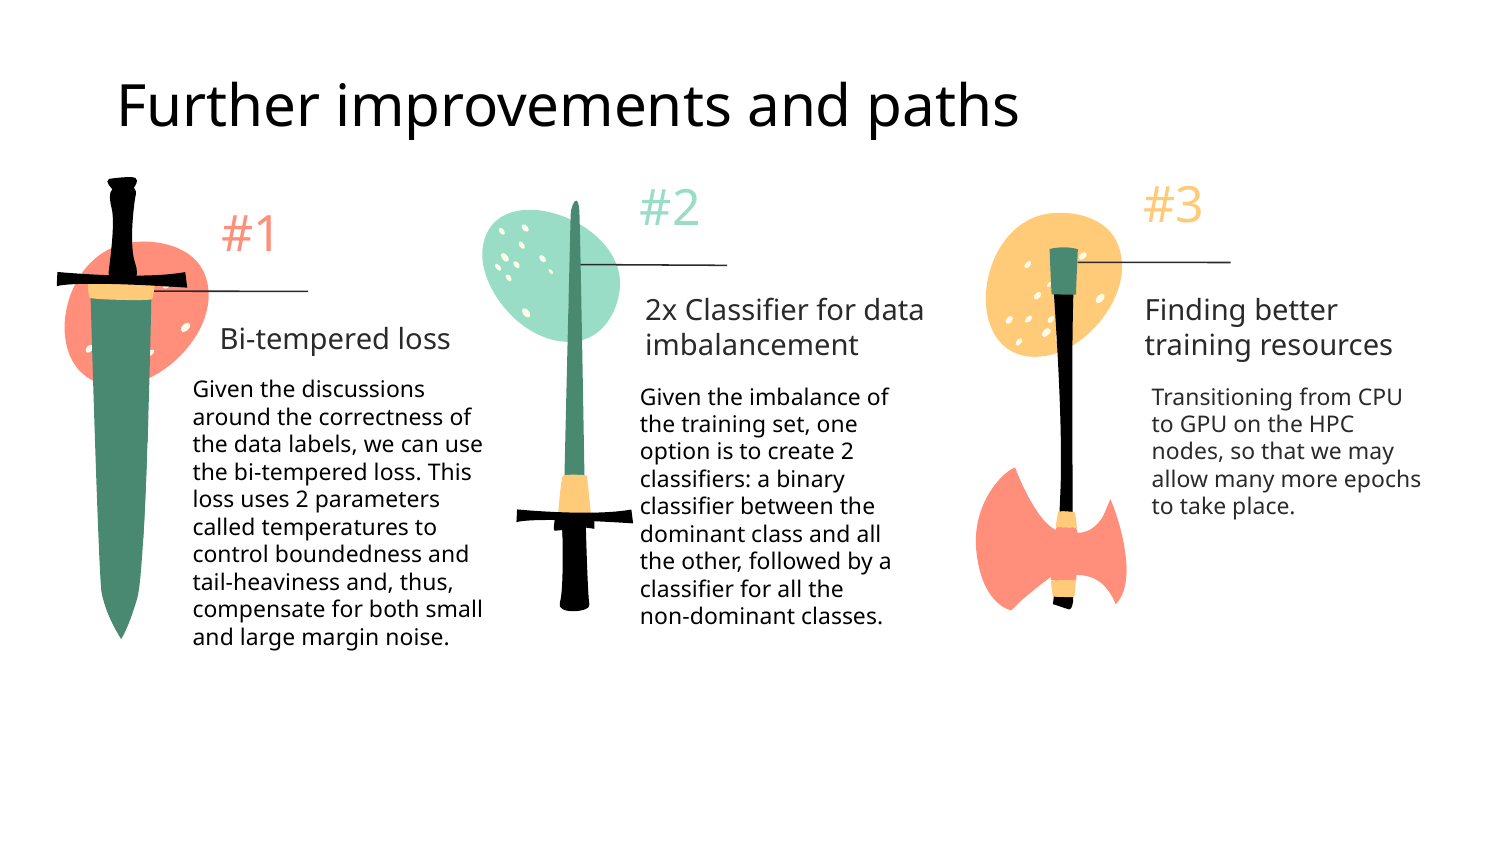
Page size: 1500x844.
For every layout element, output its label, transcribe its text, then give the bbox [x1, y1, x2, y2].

text_box [56, 178, 209, 640]
text_box #3 [1128, 177, 1269, 228]
text_box 2x Classifier for data imbalancement [630, 276, 980, 373]
text_box #1 [206, 203, 391, 260]
text_box Given the discussions around the correctness of the data labels, we can use the bi-tempered loss. This loss uses 2 parameters called temperatures to control boundedness and tail-heaviness and, thus, compensate for both small and large margin noise. [177, 359, 518, 504]
text_box [975, 212, 1127, 611]
text_box #2 [625, 179, 807, 232]
text_box Bi-tempered loss [204, 304, 482, 359]
text_box Given the imbalance of the training set, one option is to create 2 classifiers: a binary classifier between the dominant class and all the other, followed by a classifier for all the non-dominant classes. [625, 367, 915, 511]
text_box Further improvements and paths [101, 53, 1142, 178]
text_box [482, 200, 634, 612]
text_box Transitioning from CPU to GPU on the HPC nodes, so that we may allow many more epochs to take place. [1136, 367, 1444, 511]
text_box Finding better training resources [1129, 276, 1431, 373]
